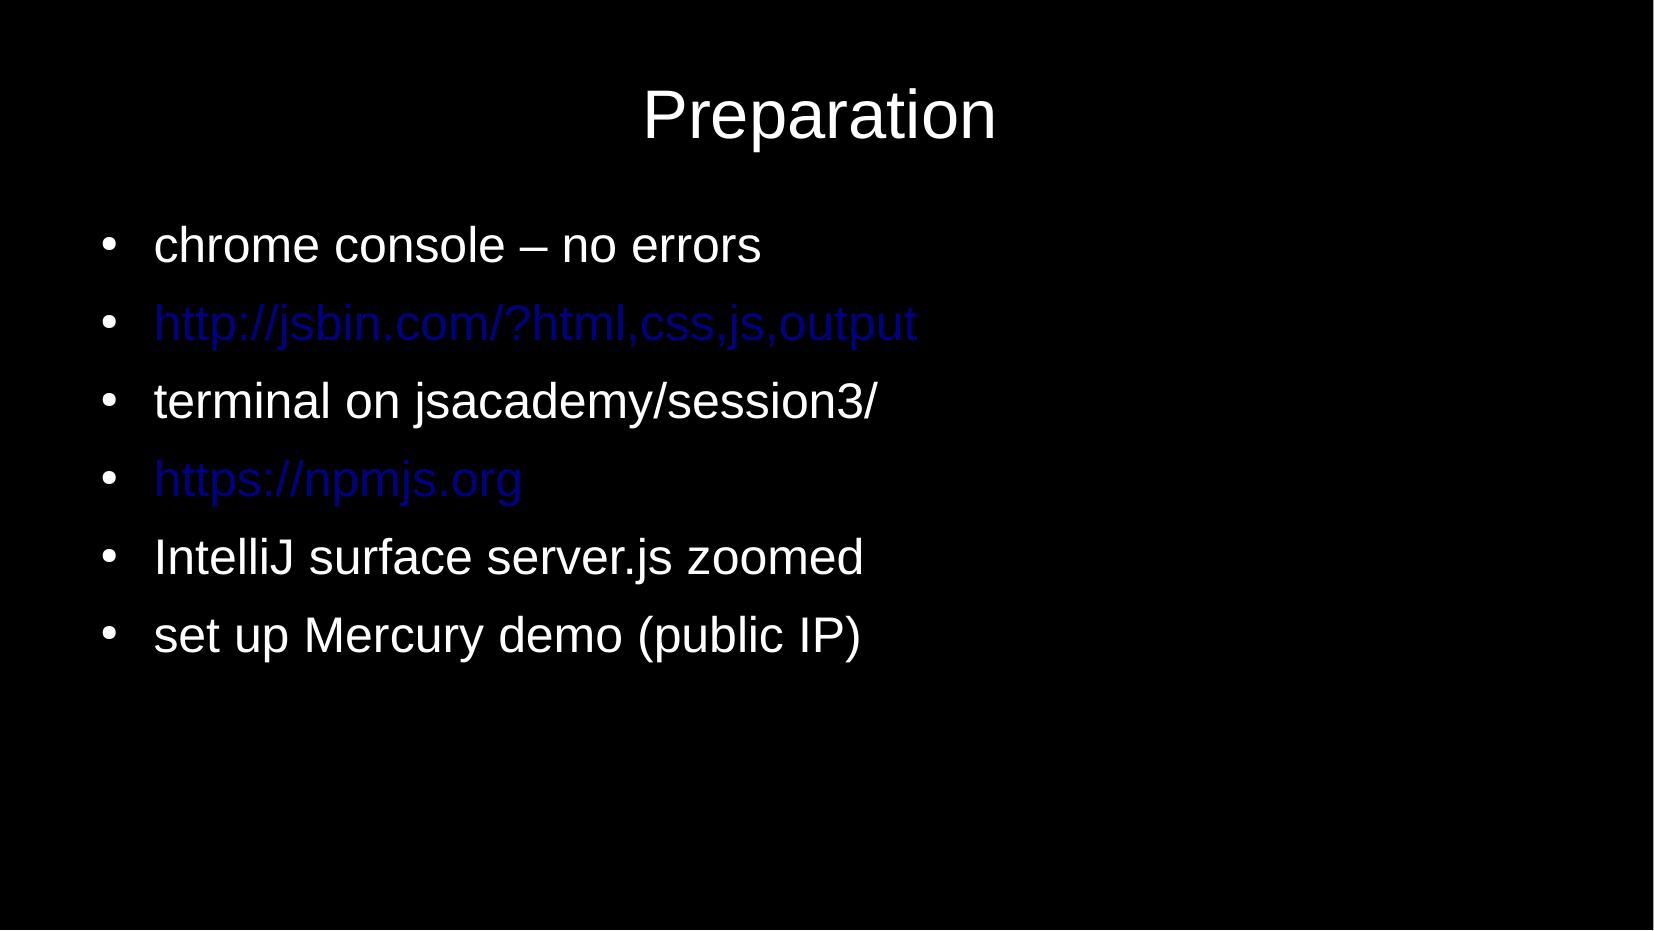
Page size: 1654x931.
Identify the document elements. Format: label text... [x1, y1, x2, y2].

title Preparation [82, 37, 1571, 193]
list chrome console – no errors http://jsbin.com/?html,css,js,output terminal on jsacademy/session3/ https://npmjs.org IntelliJ surface server.js zoomed set up Mercury demo (public IP) [82, 217, 1571, 758]
